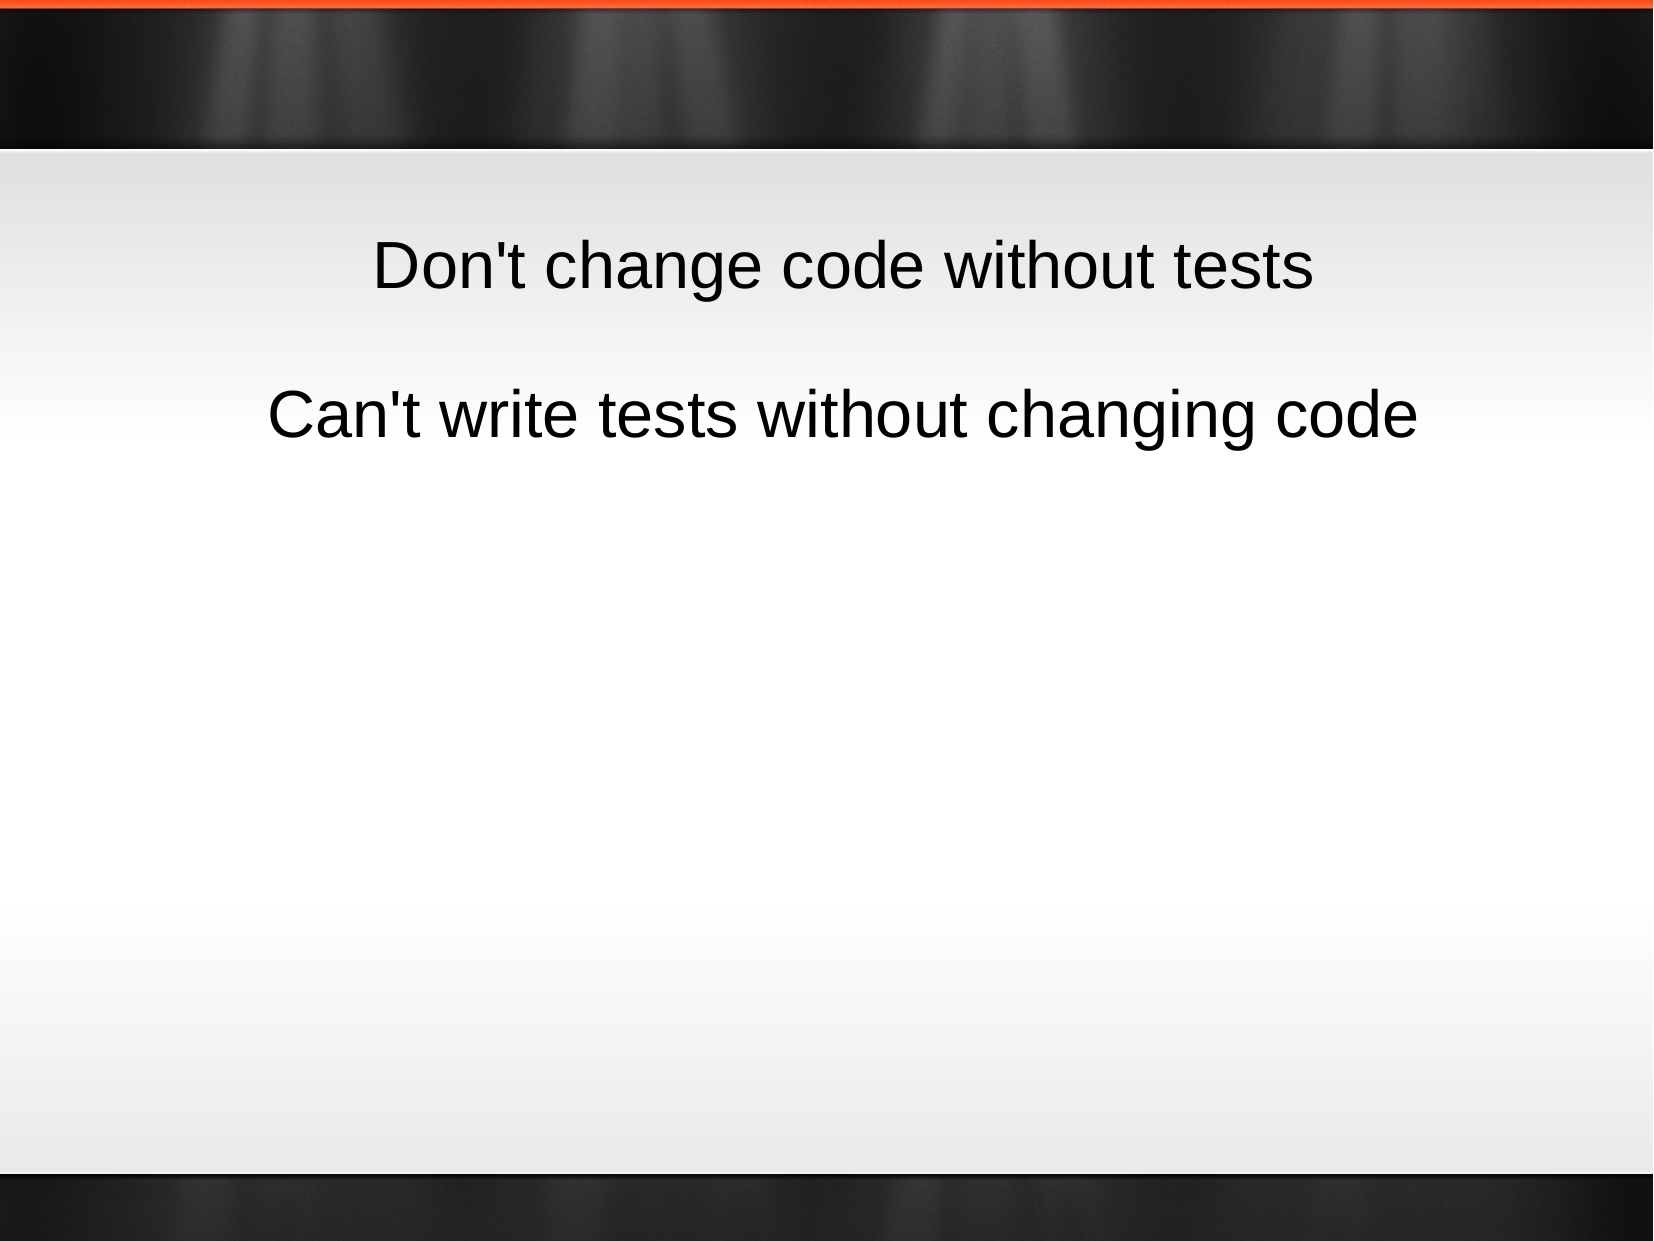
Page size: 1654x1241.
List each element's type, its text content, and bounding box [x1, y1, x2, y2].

picture [0, 0, 1653, 1241]
subtitle Don't change code without tests Can't write tests without changing code [100, 6, 1588, 1125]
